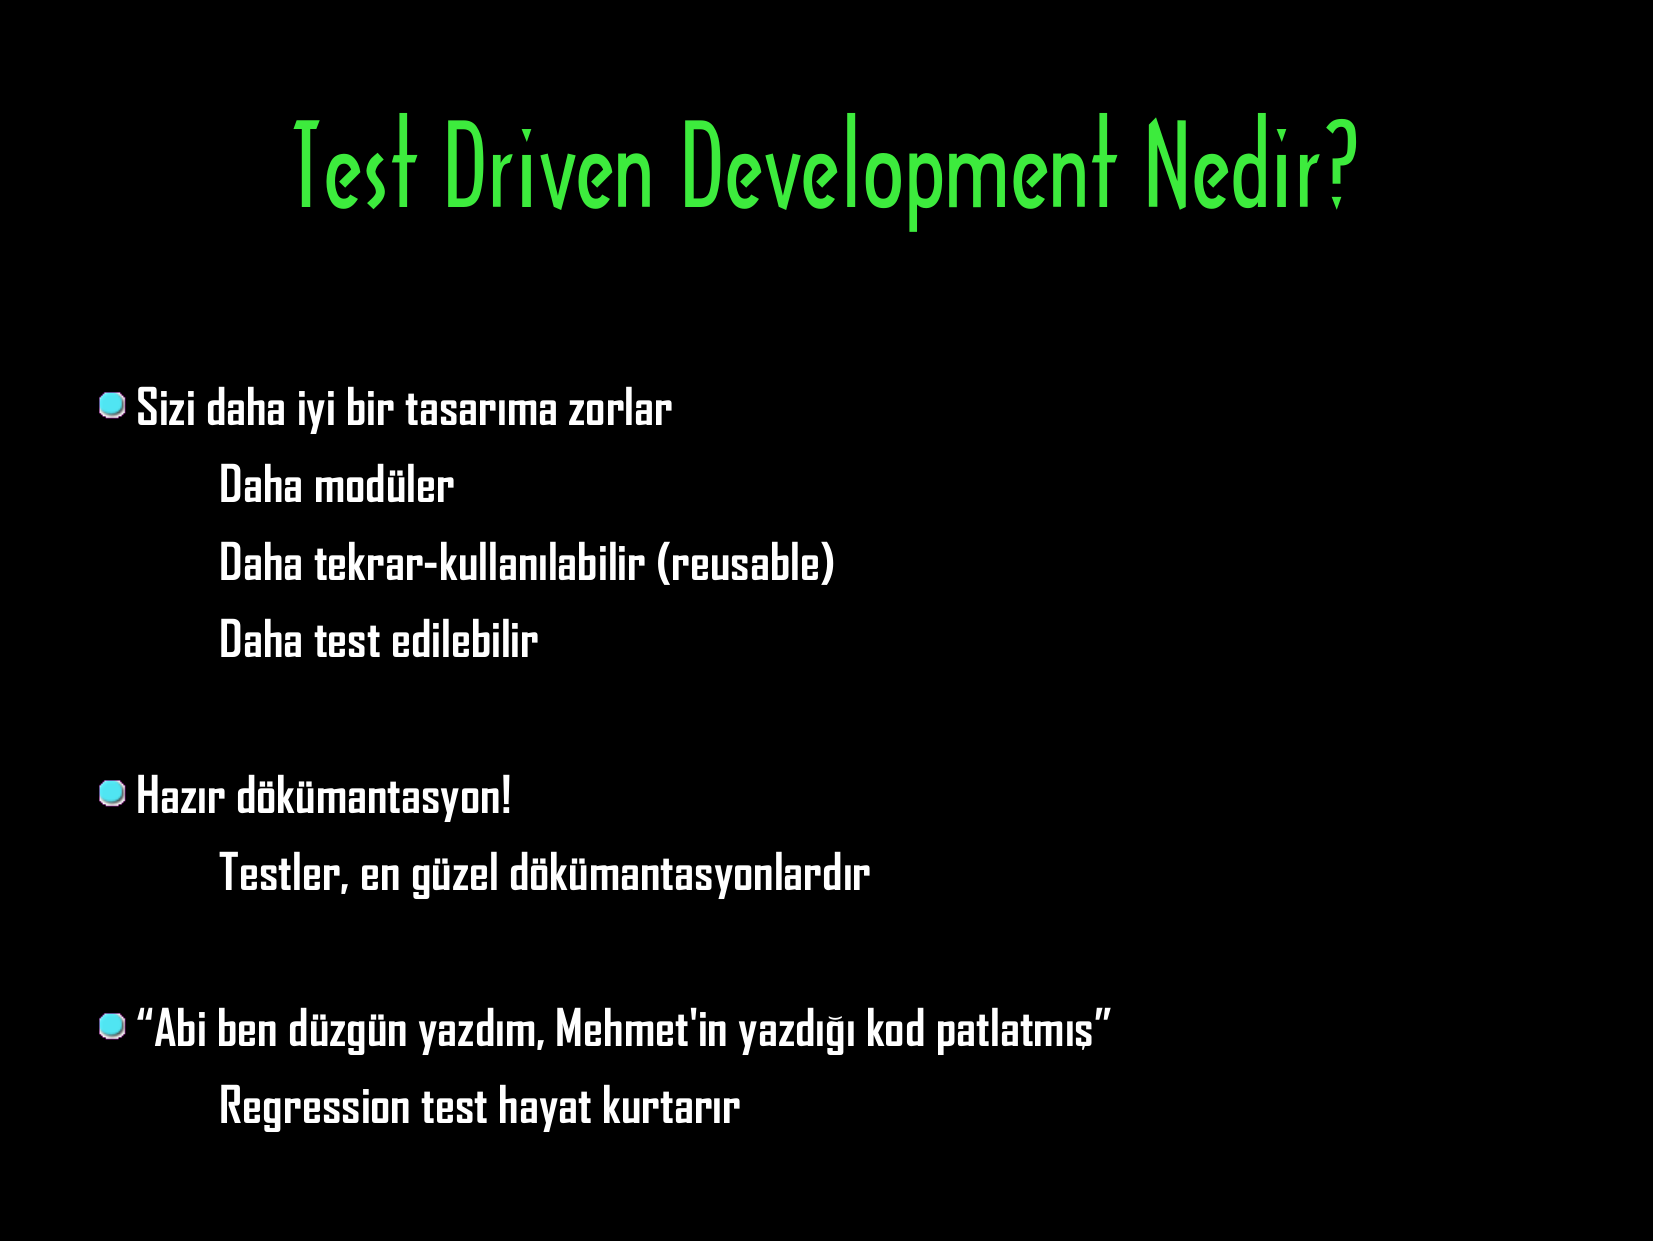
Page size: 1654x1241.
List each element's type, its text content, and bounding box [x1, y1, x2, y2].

text_box Sizi daha iyi bir tasarıma zorlar Daha modüler Daha tekrar-kullanılabilir (reusable) Daha test edilebilir Hazır dökümantasyon! Testler, en güzel dökümantasyonlardır “Abi ben düzgün yazdım, Mehmet'in yazdığı kod patlatmış” Regression test hayat kurtarır [83, 212, 1123, 1150]
text_box Test Driven Development Nedir? [275, 105, 1378, 243]
